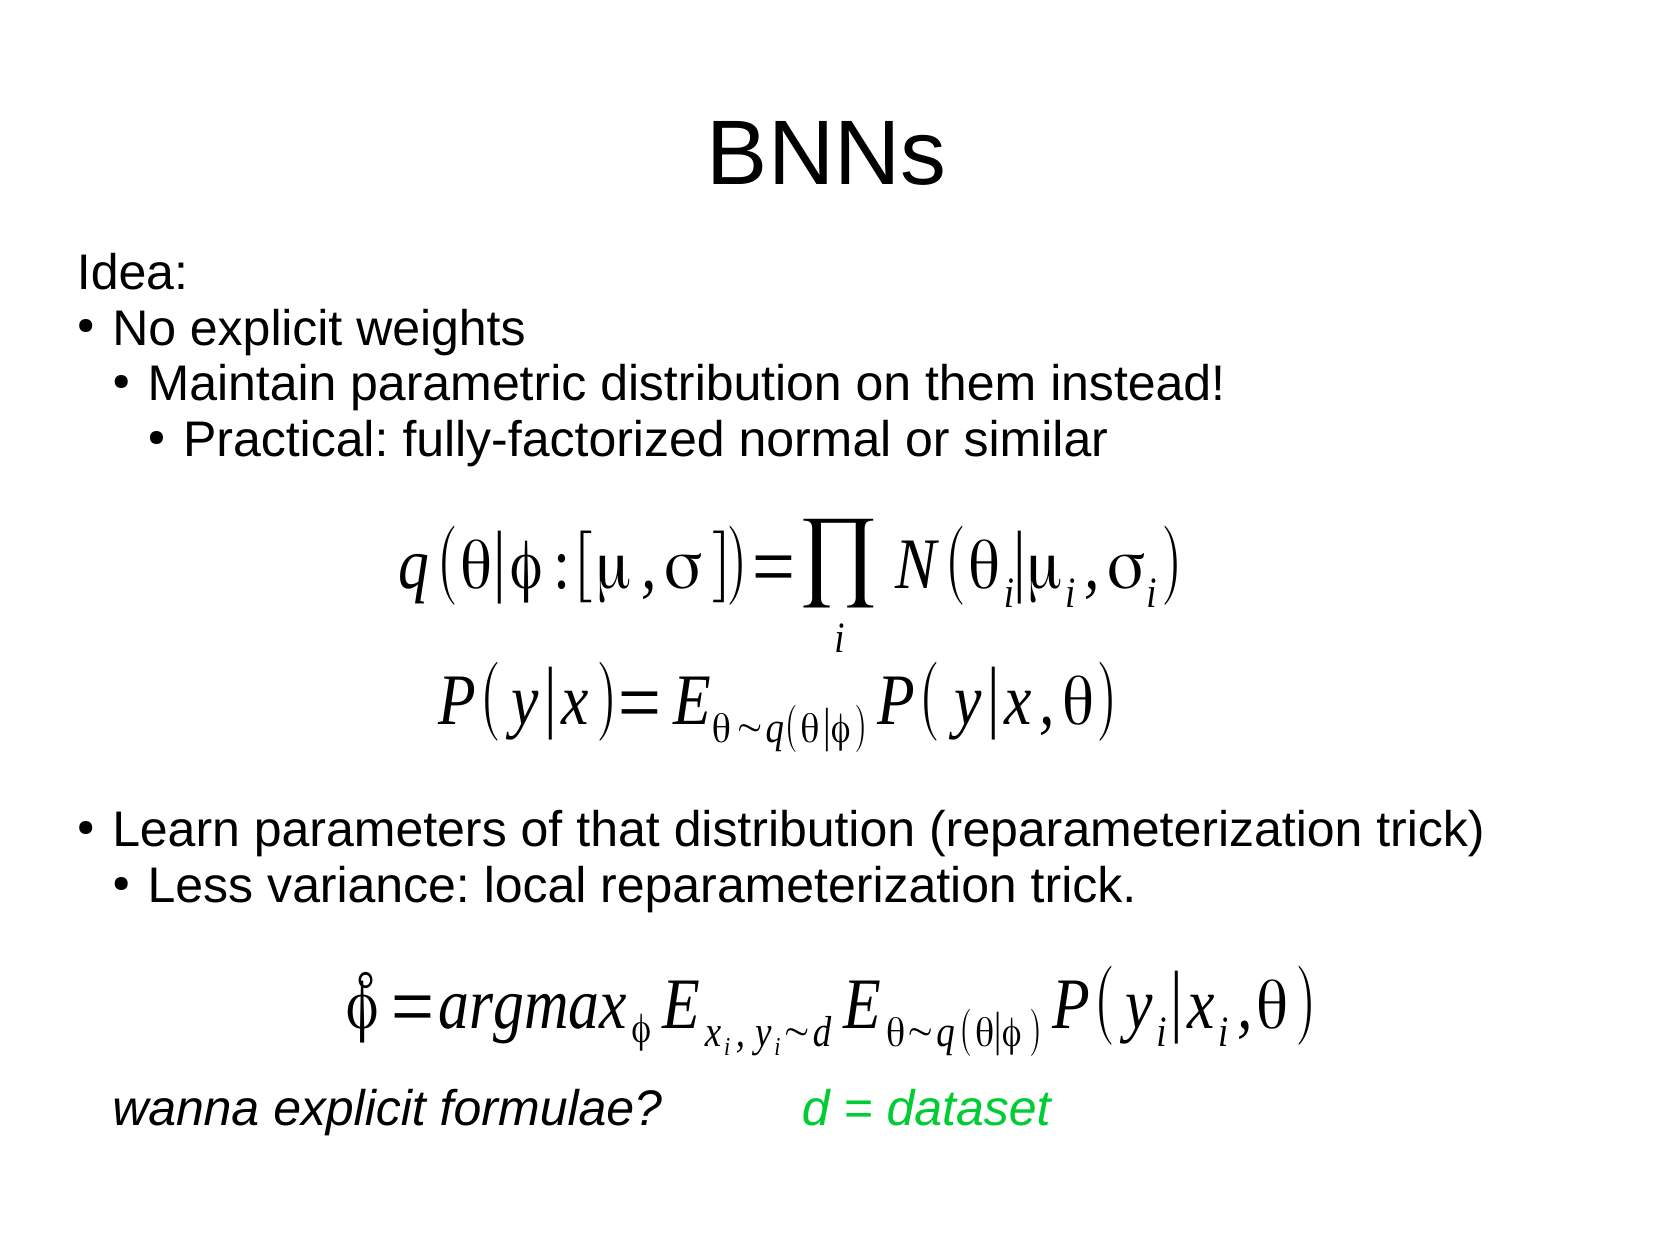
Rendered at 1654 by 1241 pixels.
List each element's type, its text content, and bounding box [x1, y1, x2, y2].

title BNNs [82, 49, 1571, 257]
chart [383, 511, 1197, 754]
subtitle Idea: No explicit weights Maintain parametric distribution on them instead! Practical: fully-factorized normal or similar Learn parameters of that distribution (reparameterization trick) Less variance: local reparameterization trick. wanna explicit formulae? d = dataset [76, 239, 1565, 1197]
chart [330, 960, 1330, 1062]
